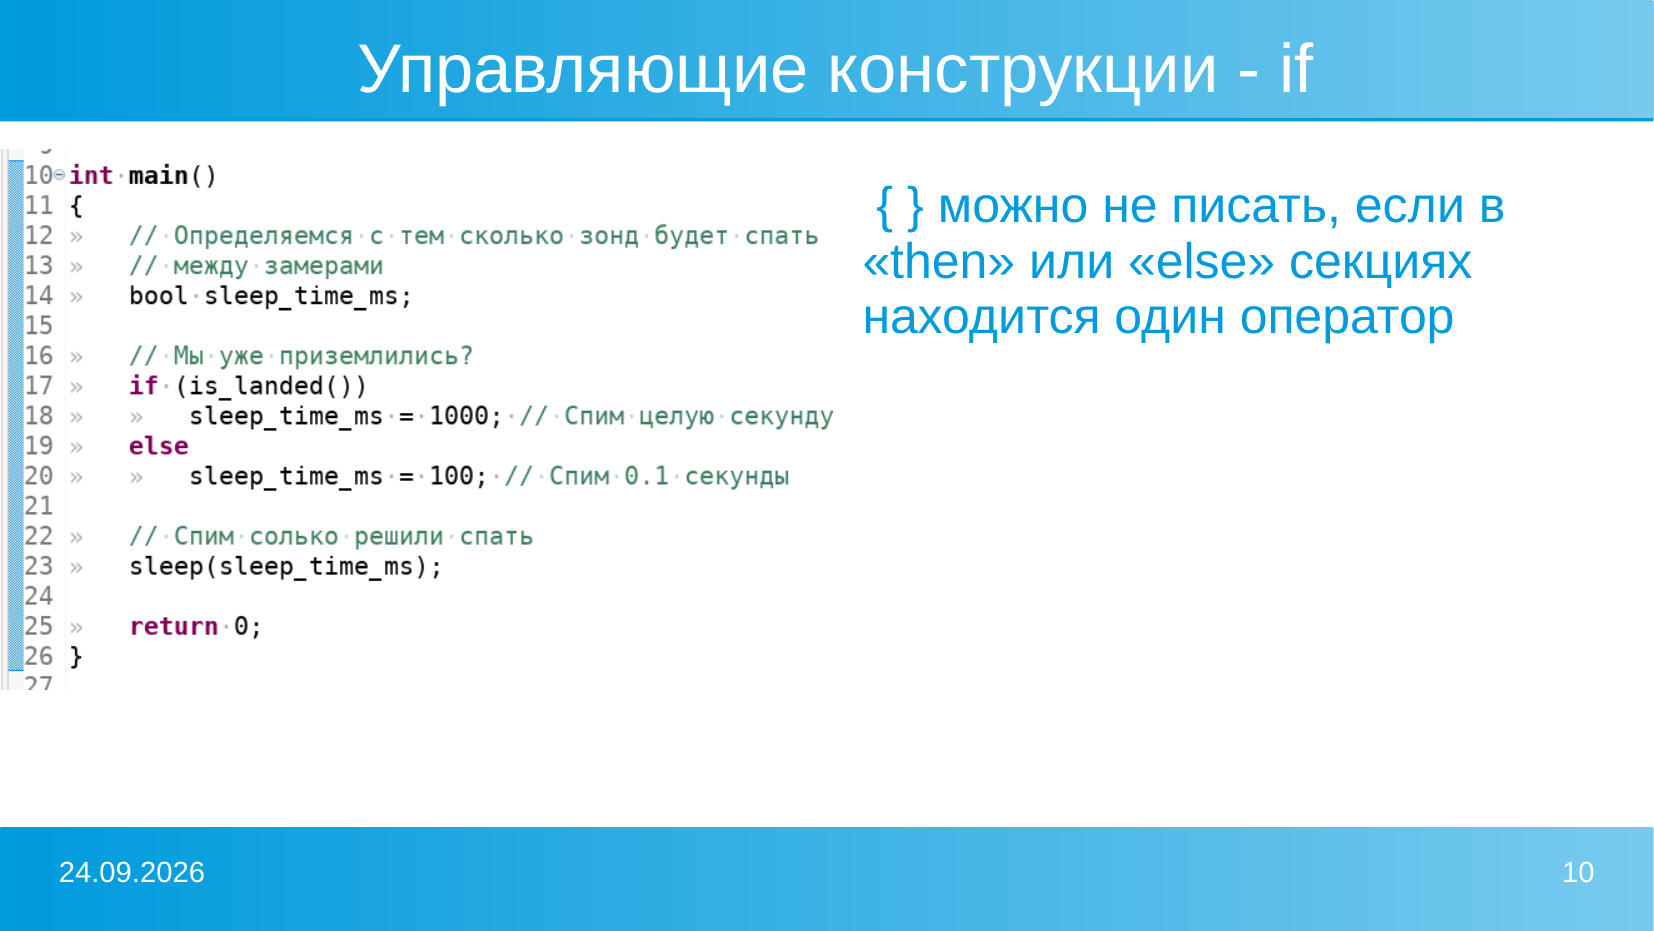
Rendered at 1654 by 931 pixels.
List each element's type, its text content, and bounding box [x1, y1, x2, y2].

picture [0, 149, 912, 690]
title Управляющие конструкции - if [59, 29, 1595, 108]
list { } можно не писать, если в «then» или «else» секциях находится один оператор [862, 177, 1595, 713]
